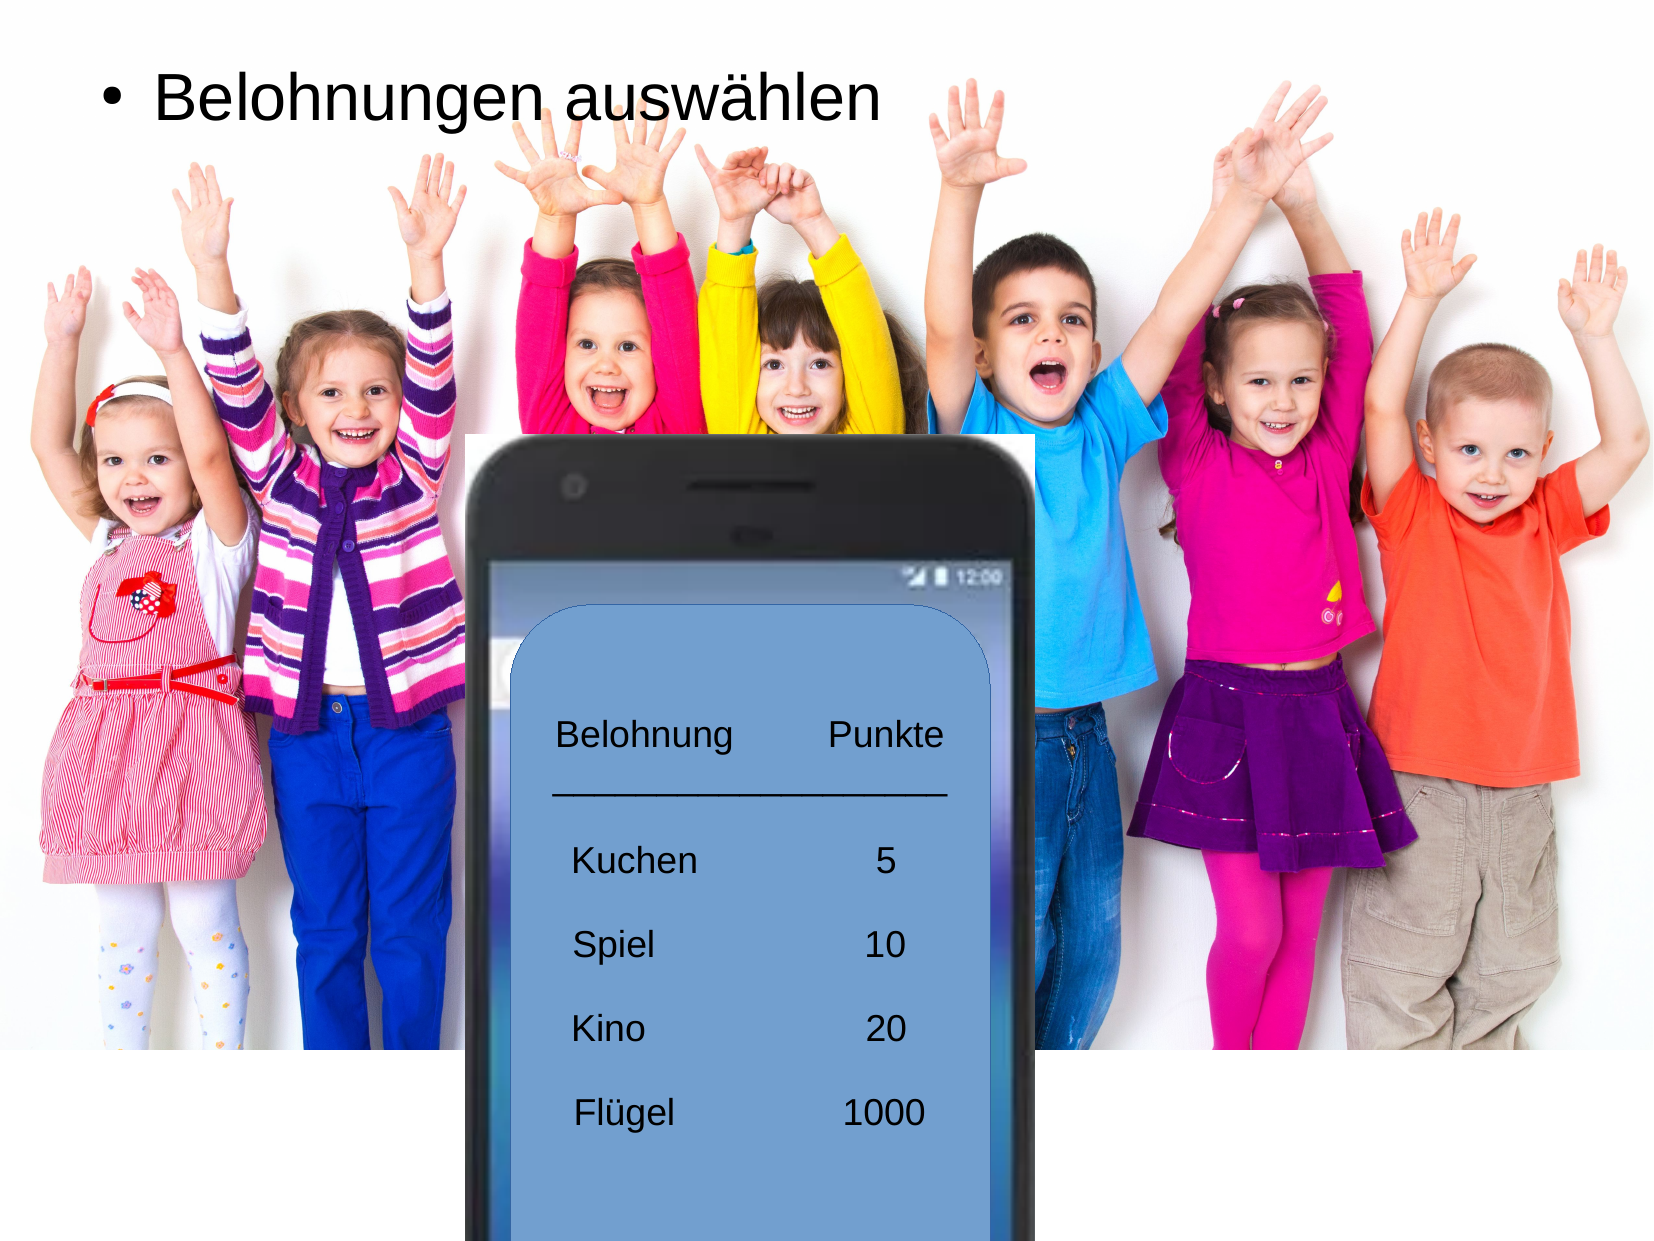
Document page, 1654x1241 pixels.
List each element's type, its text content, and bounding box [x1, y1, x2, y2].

picture [0, 0, 1654, 1241]
text_box Belohnung Punkte ___________________ Kuchen 5 Spiel 10 Kino 20 Flügel 1000 [510, 604, 991, 1241]
list Belohnungen auswählen [82, 60, 1571, 780]
